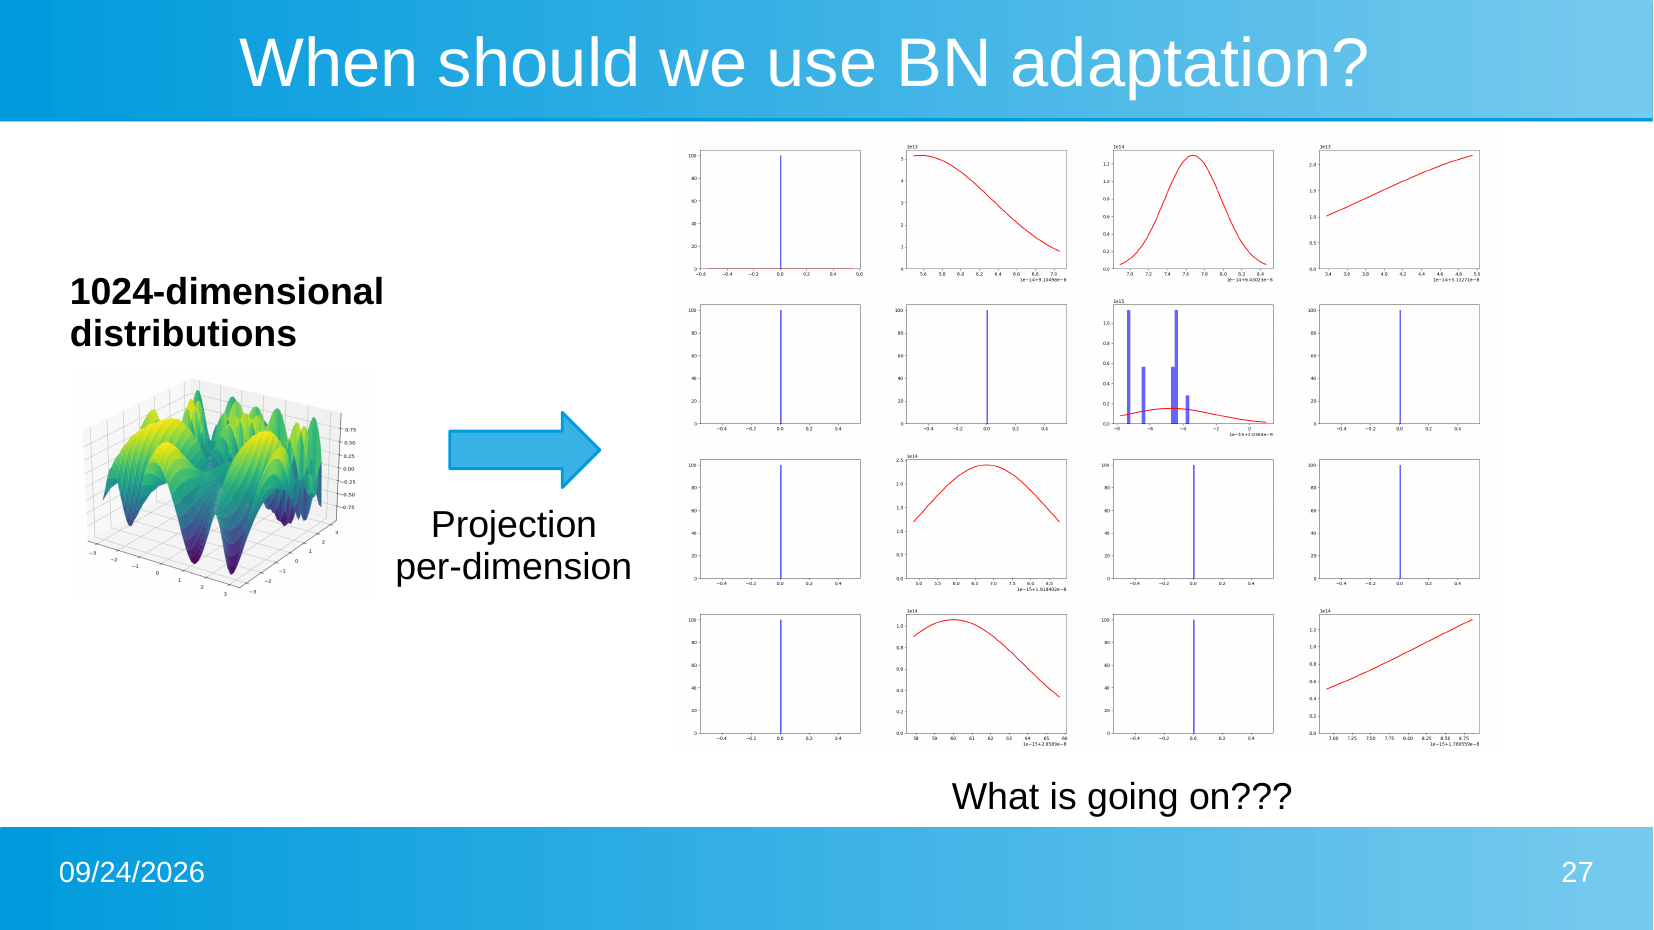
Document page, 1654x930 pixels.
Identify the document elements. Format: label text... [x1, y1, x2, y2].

text_box What is going on??? [937, 768, 1308, 825]
picture [674, 131, 1500, 750]
text_box 1024-dimensional distributions [55, 262, 413, 362]
picture [73, 371, 375, 600]
title When should we use BN adaptation? [37, 23, 1573, 102]
text_box [449, 412, 600, 488]
text_box Projection per-dimension [380, 496, 681, 638]
